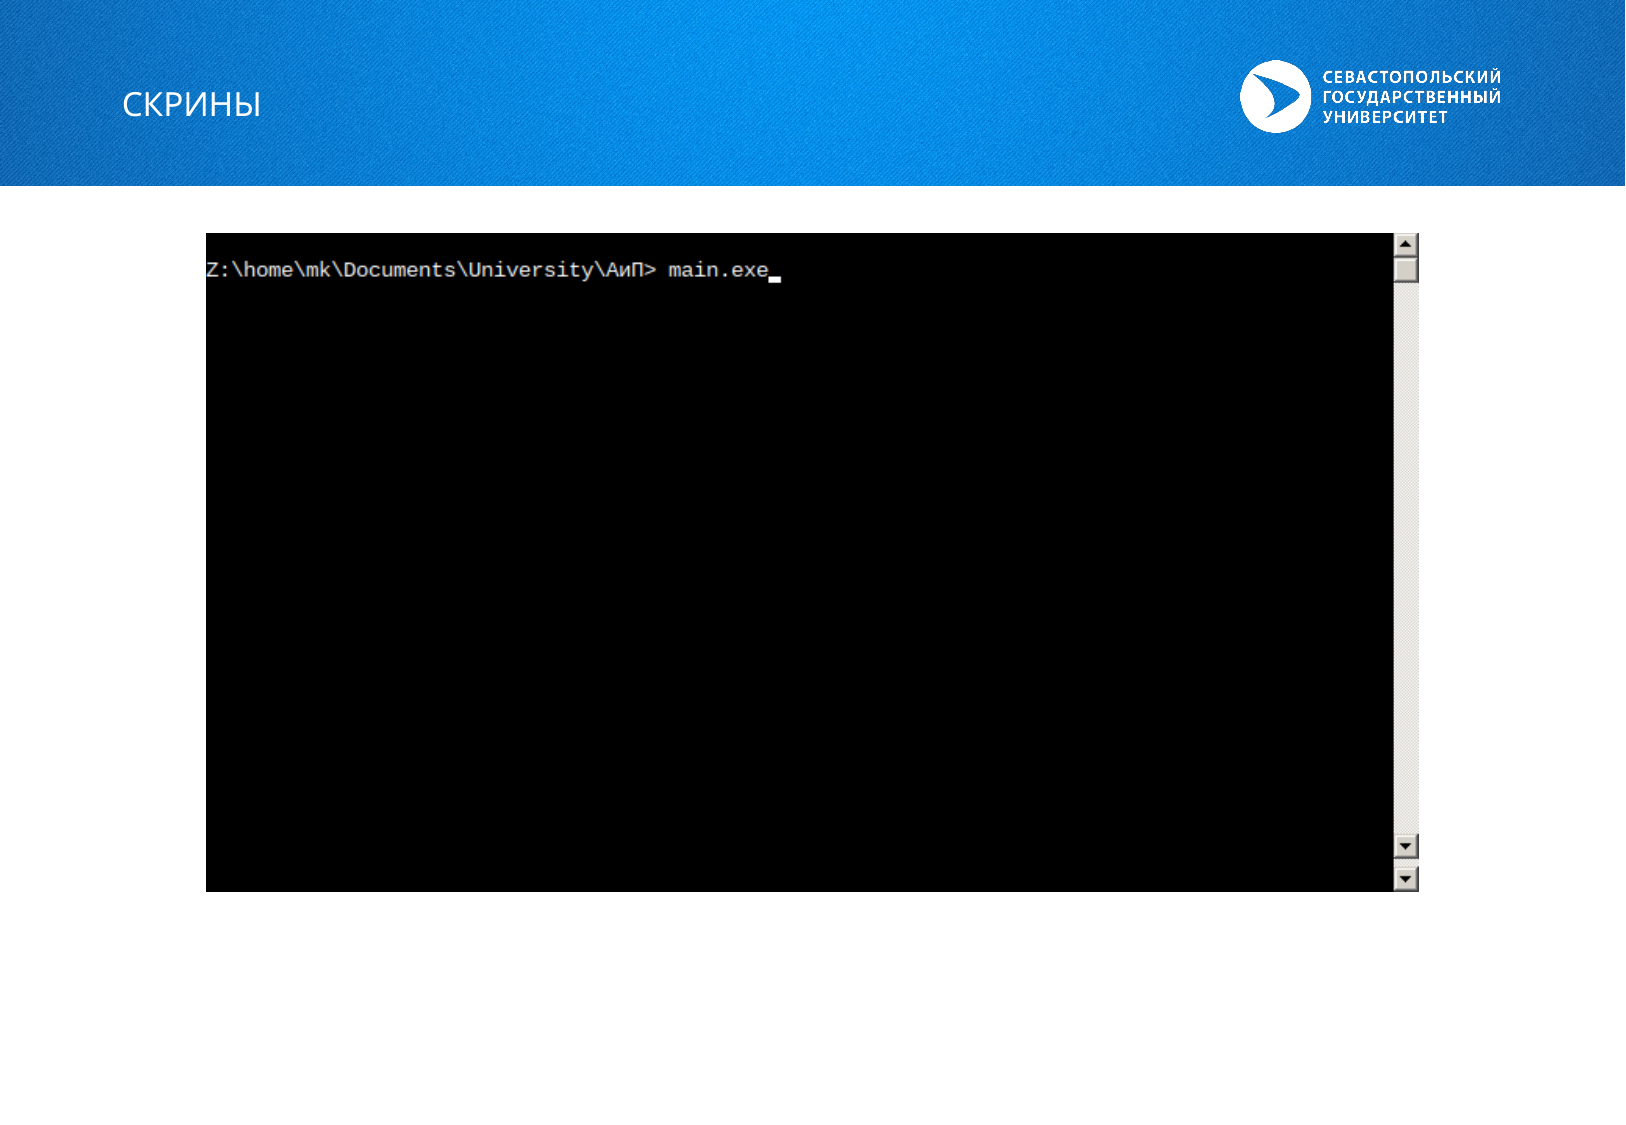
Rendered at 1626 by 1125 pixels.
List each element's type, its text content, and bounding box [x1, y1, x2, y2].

text_box СКРИНЫ [107, 80, 1012, 131]
picture [0, 0, 1625, 186]
picture [206, 233, 1419, 892]
